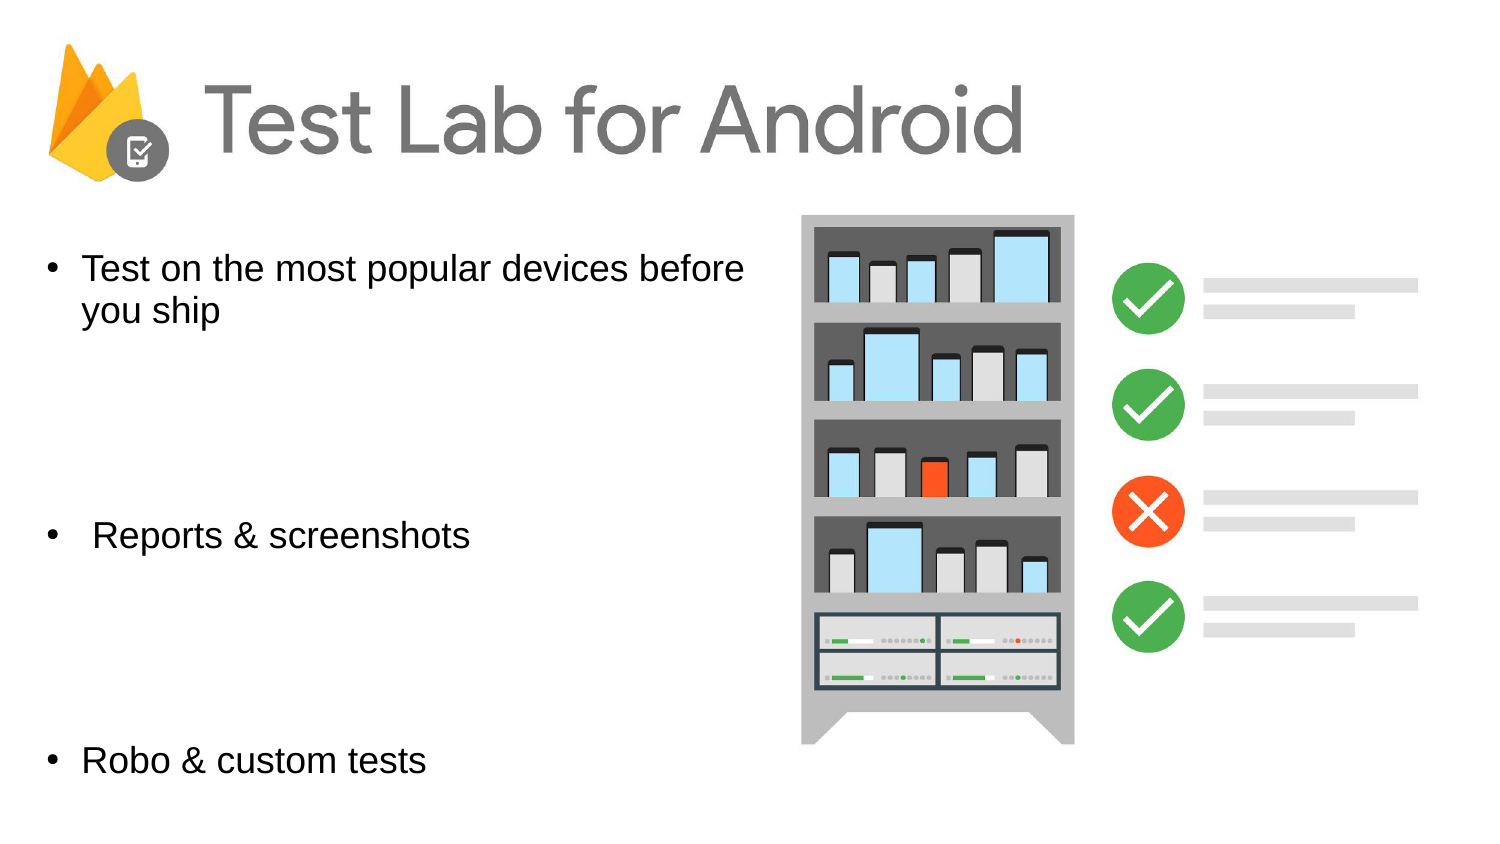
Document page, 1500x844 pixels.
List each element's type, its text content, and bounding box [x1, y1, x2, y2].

text_box [0, 0, 1500, 843]
text_box Test on the most popular devices before you ship Reports & screenshots Robo & custom tests [31, 240, 785, 789]
